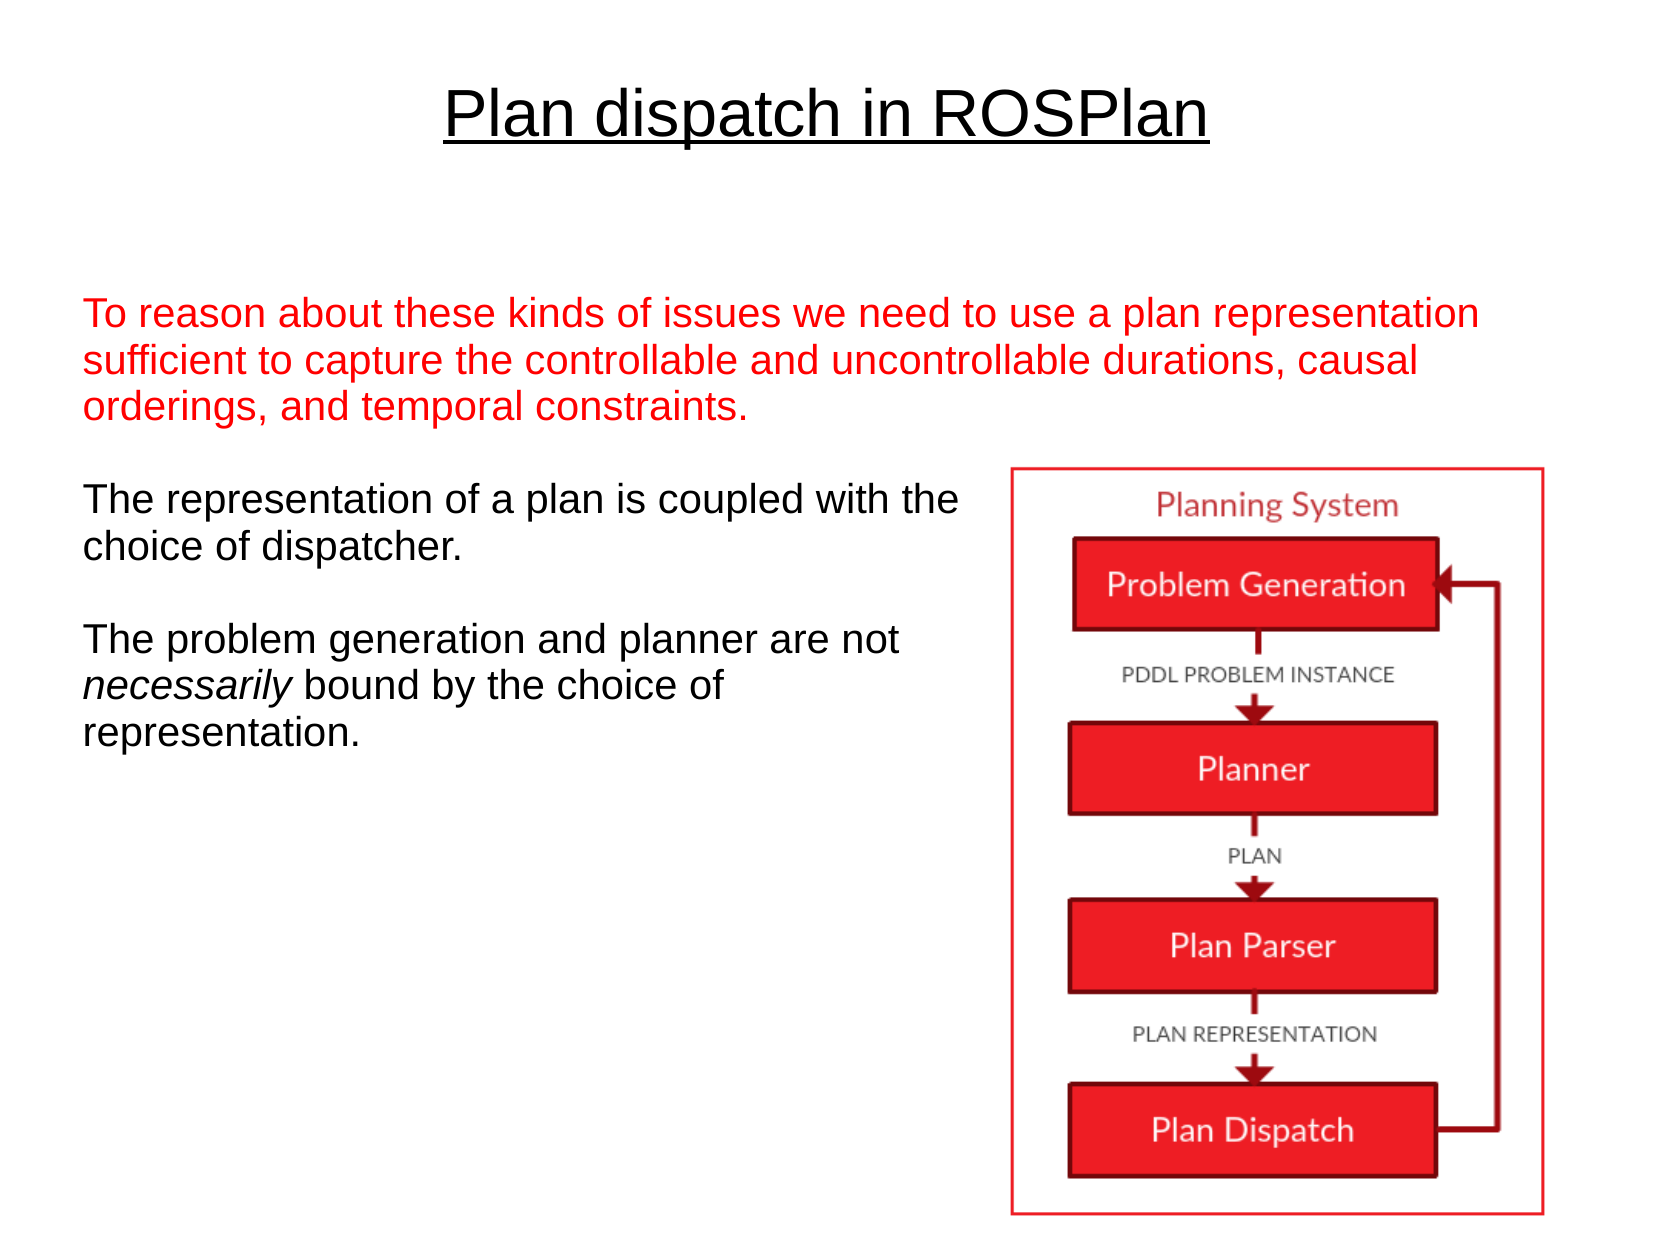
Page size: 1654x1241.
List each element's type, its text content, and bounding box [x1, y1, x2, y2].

picture [991, 449, 1560, 1231]
title Plan dispatch in ROSPlan [82, 49, 1571, 178]
subtitle To reason about these kinds of issues we need to use a plan representation sufficient to capture the controllable and uncontrollable durations, causal orderings, and temporal constraints. The representation of a plan is coupled with the choice of dispatcher. The problem generation and planner are not necessarily bound by the choice of representation. [82, 290, 1536, 761]
